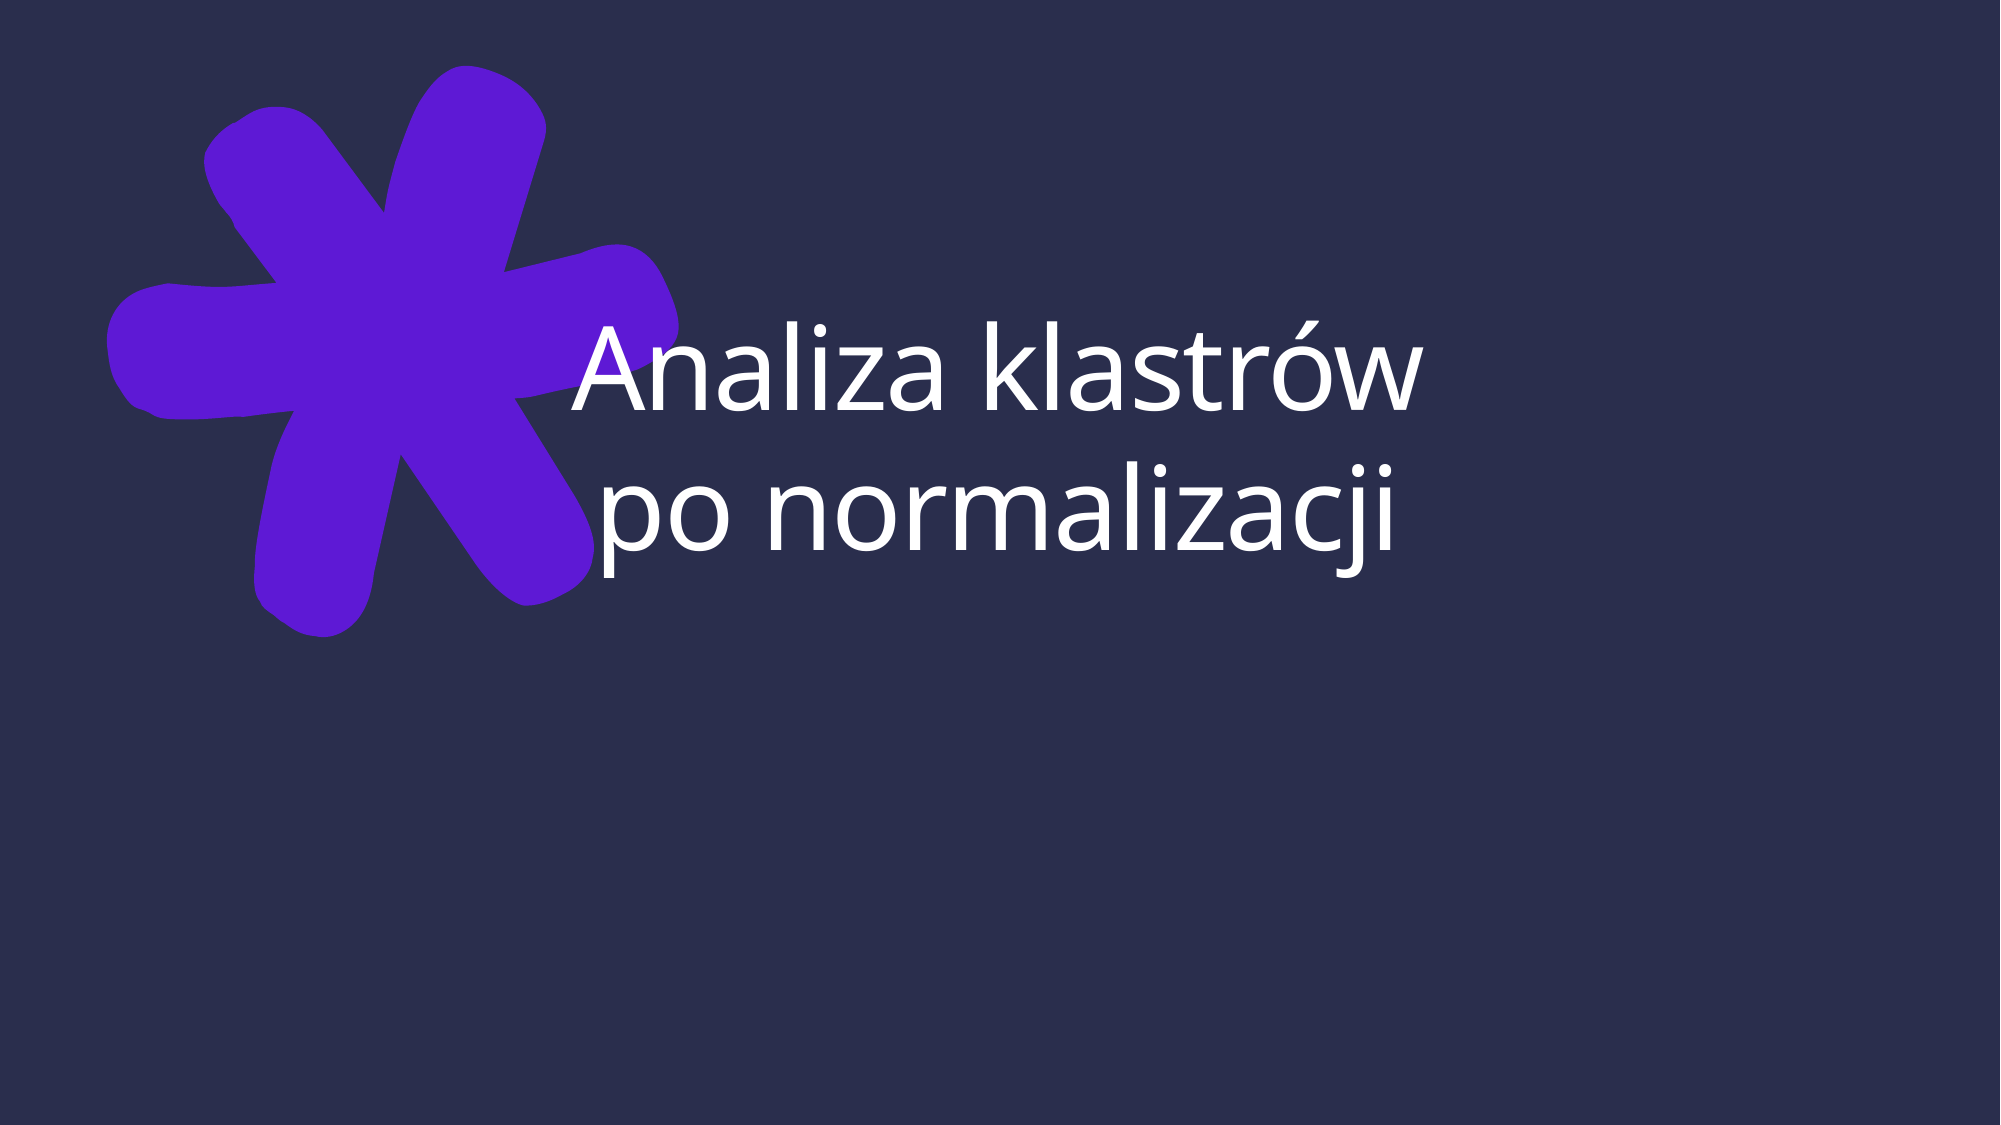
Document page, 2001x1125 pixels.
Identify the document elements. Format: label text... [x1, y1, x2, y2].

title Analiza klastrów po normalizacji [444, 250, 1558, 710]
text_box [0, 0, 2000, 1125]
